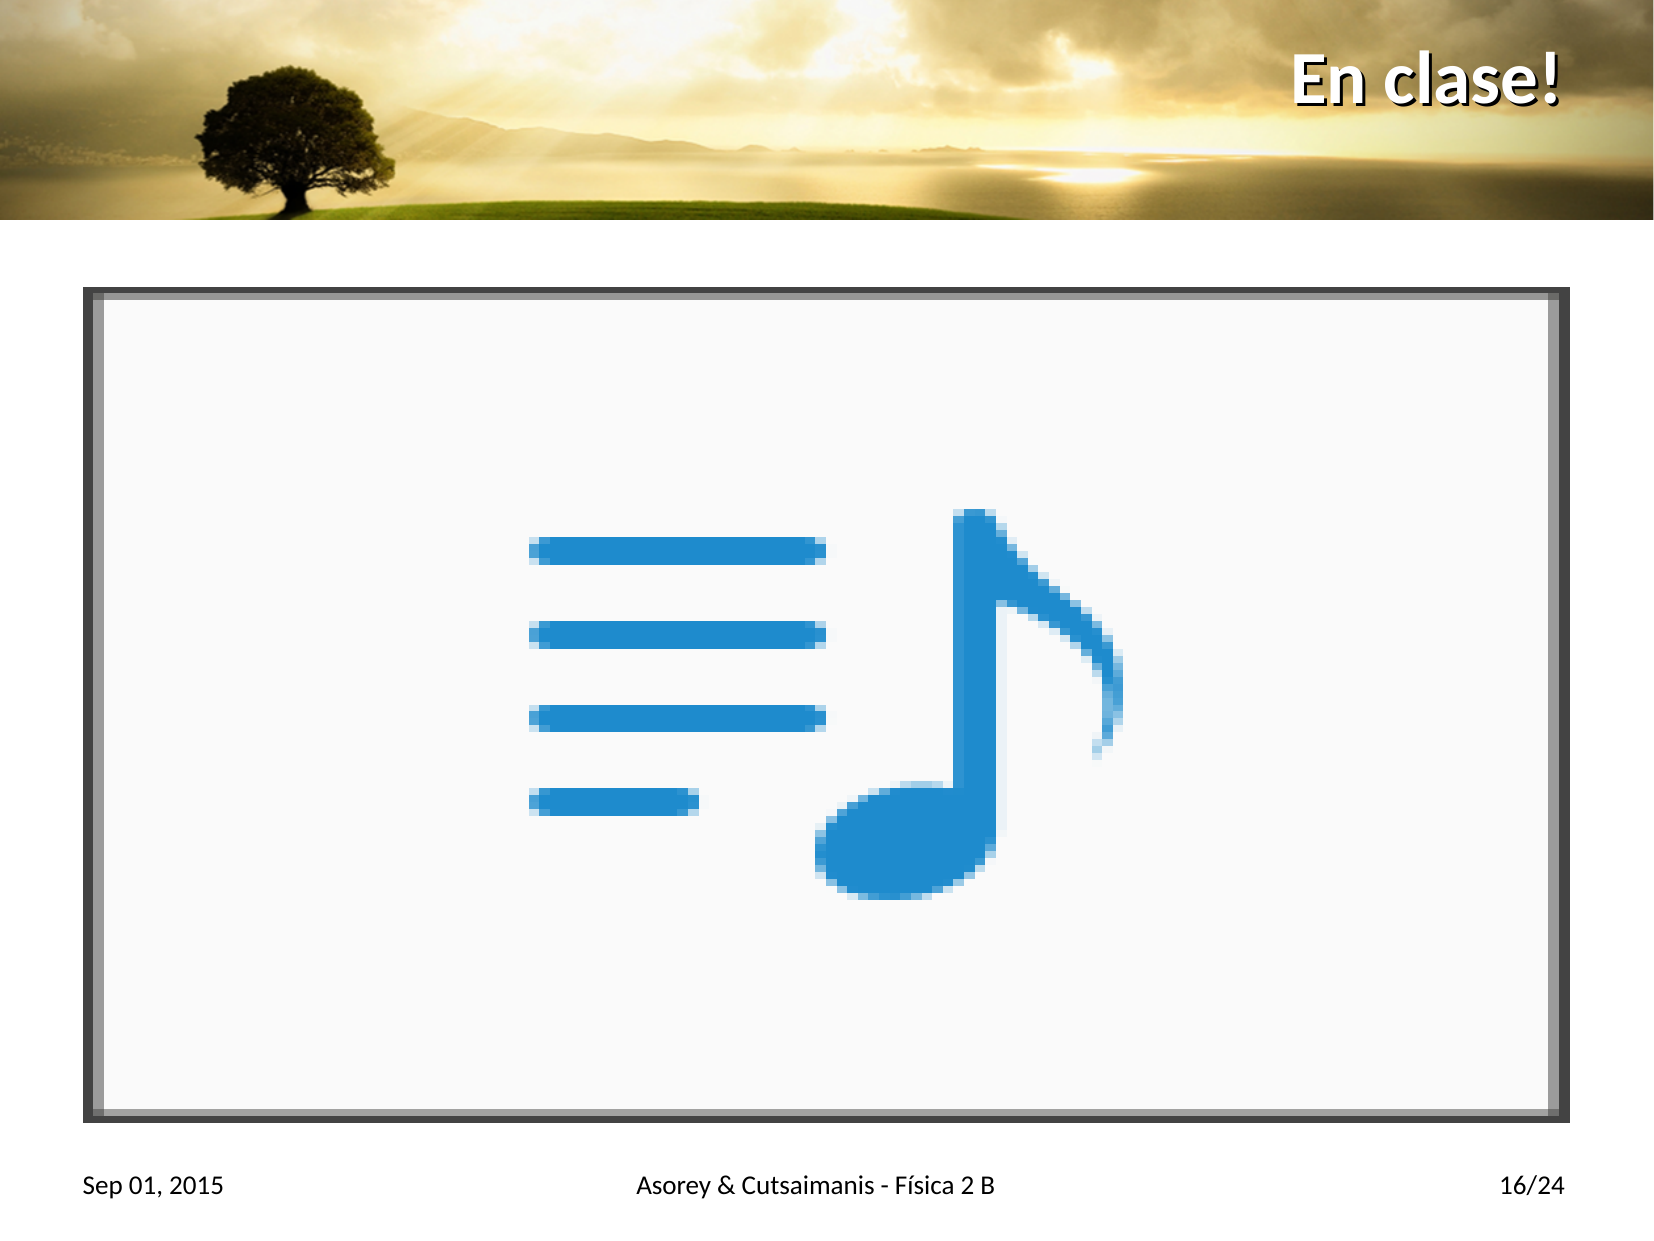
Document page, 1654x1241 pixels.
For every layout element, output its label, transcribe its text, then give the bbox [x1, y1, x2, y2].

picture [0, 0, 1654, 220]
text_box [82, 286, 1571, 1124]
title En clase! [75, 19, 1564, 151]
